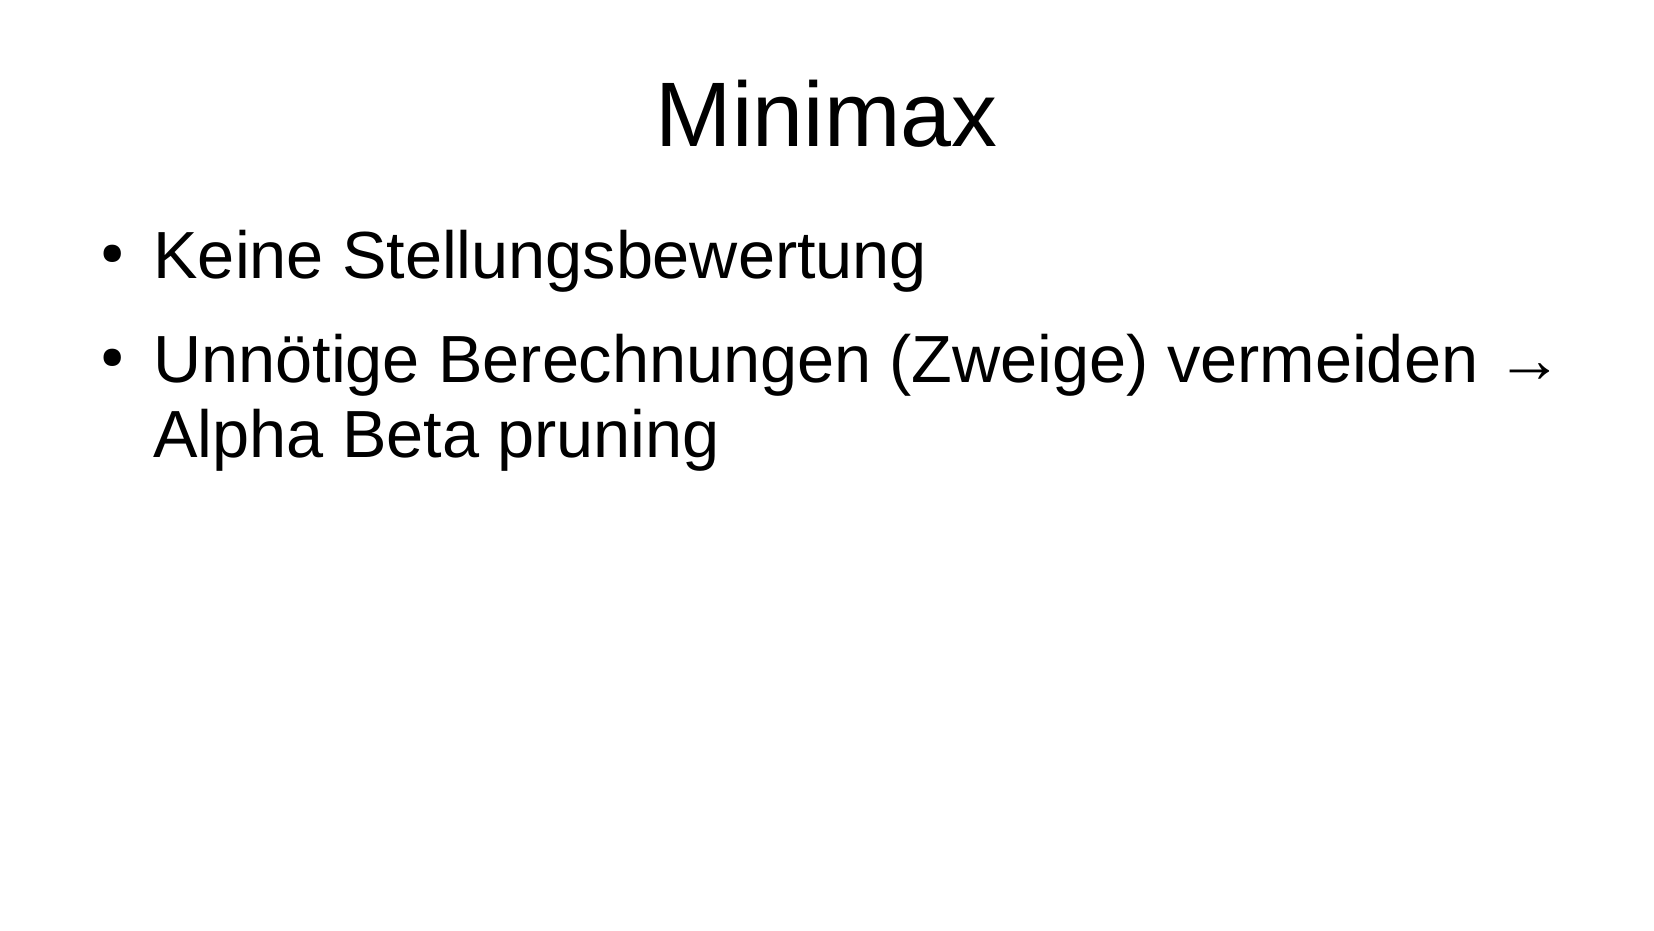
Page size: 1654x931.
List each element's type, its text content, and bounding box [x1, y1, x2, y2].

title Minimax [82, 37, 1571, 193]
list Keine Stellungsbewertung Unnötige Berechnungen (Zweige) vermeiden → Alpha Beta pruning [82, 217, 1571, 758]
